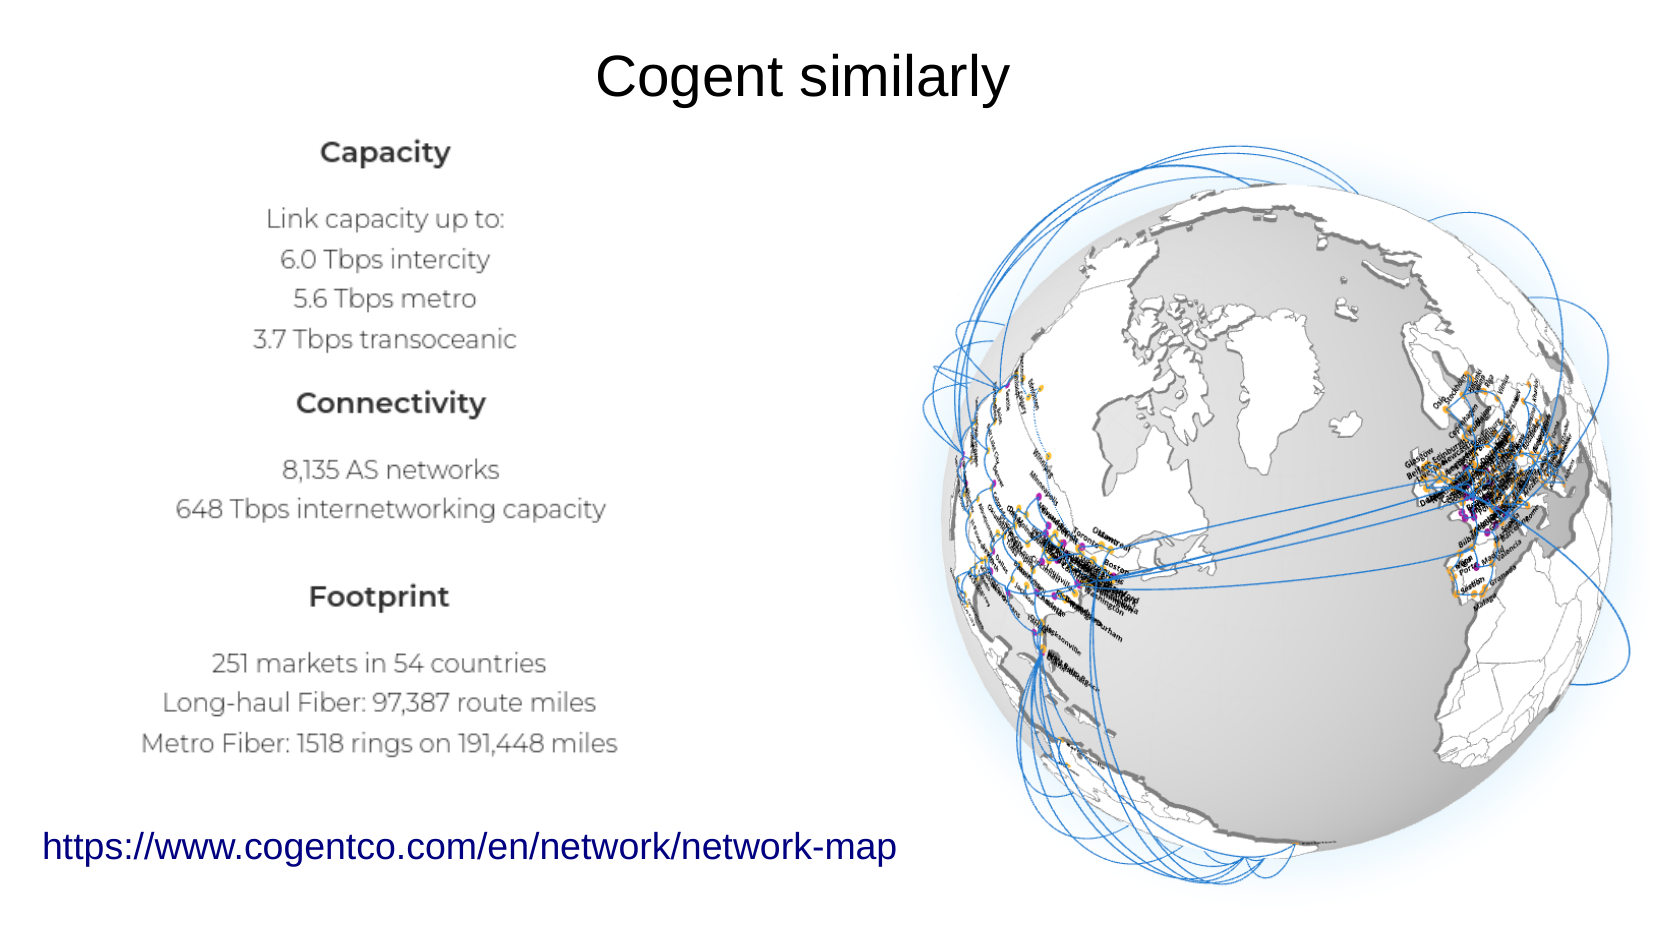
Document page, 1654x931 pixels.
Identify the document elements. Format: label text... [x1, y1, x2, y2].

text_box https://www.cogentco.com/en/network/network-map [27, 817, 947, 917]
picture [94, 117, 685, 831]
picture [886, 93, 1650, 921]
title Cogent similarly [59, 0, 1548, 154]
